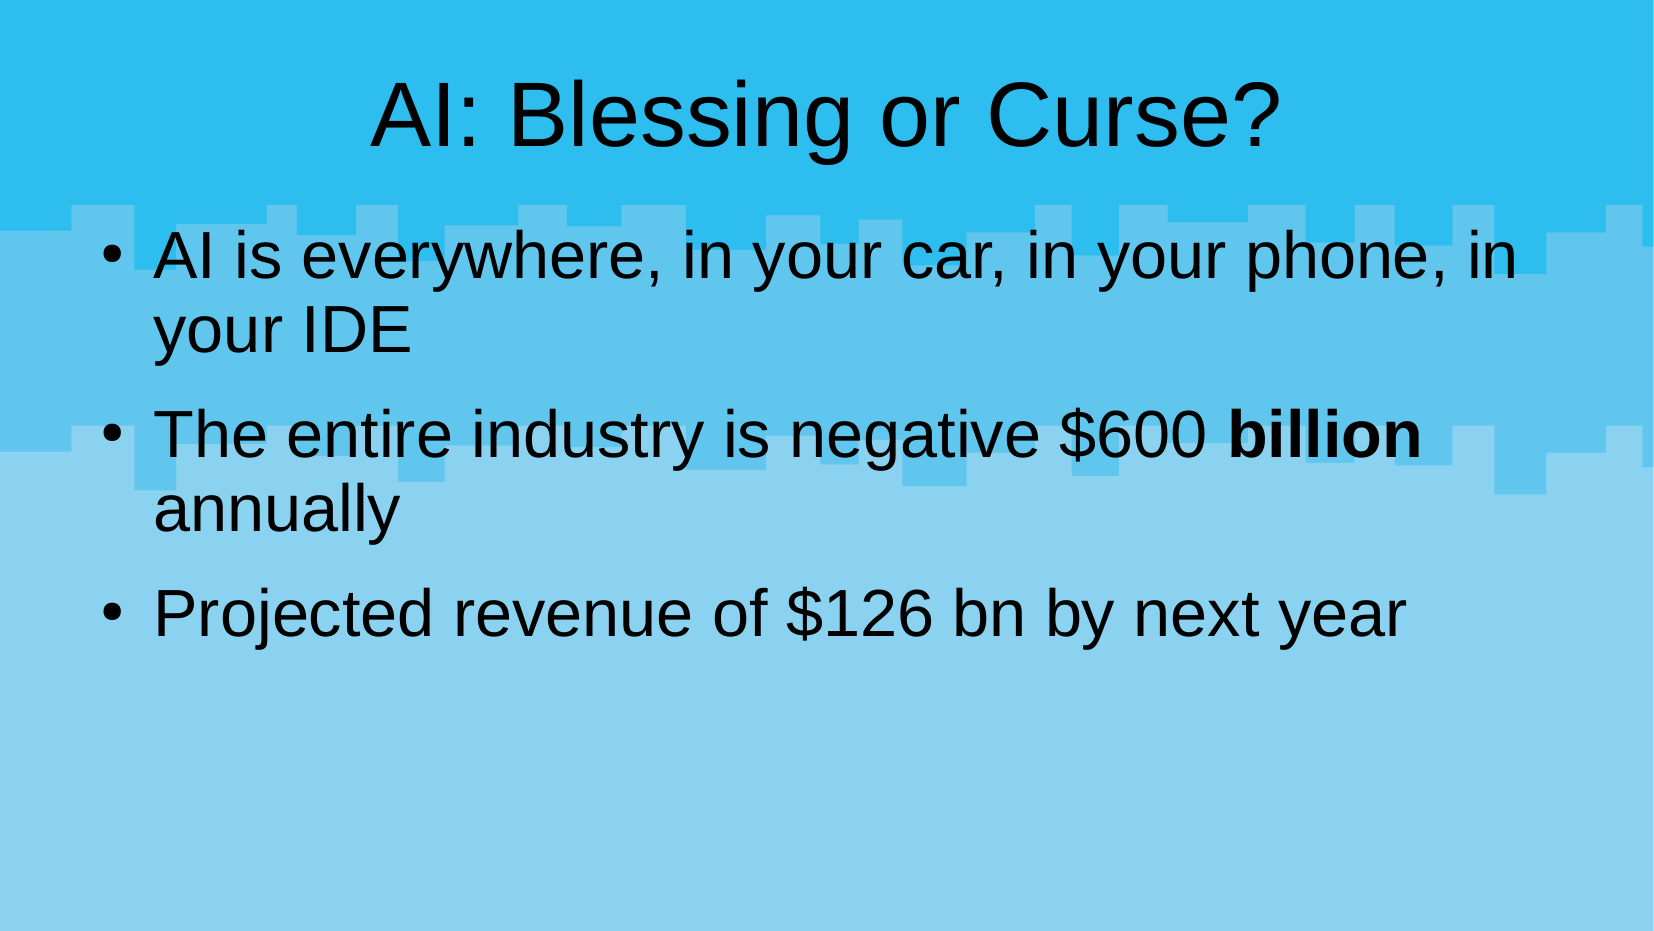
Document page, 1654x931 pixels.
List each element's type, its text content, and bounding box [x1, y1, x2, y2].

title AI: Blessing or Curse? [82, 37, 1571, 193]
picture [0, 0, 1654, 931]
list AI is everywhere, in your car, in your phone, in your IDE The entire industry is negative $600 billion annually Projected revenue of $126 bn by next year [82, 217, 1571, 857]
